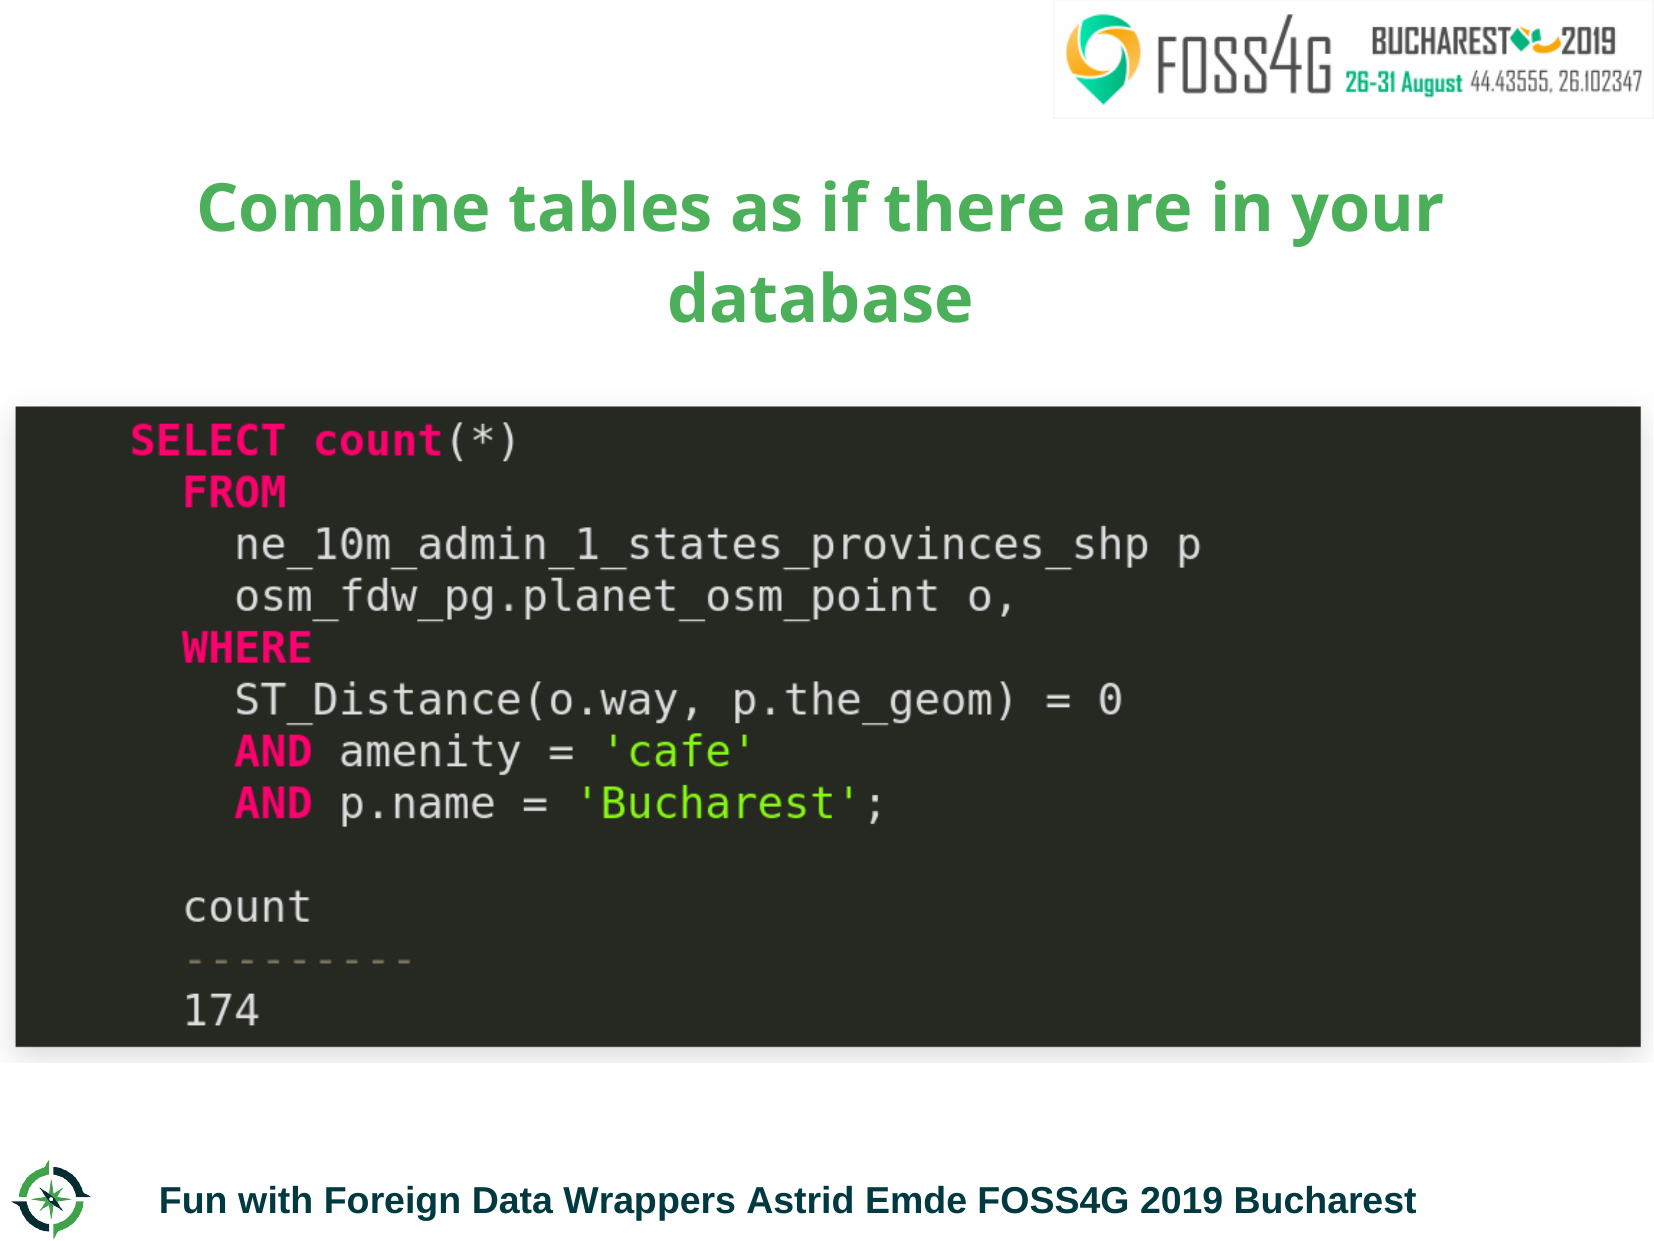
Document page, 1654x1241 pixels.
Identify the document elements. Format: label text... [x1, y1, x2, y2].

picture [1053, 0, 1654, 119]
picture [10, 1158, 92, 1240]
picture [0, 388, 1654, 1063]
title Combine tables as if there are in your database [76, 173, 1565, 329]
